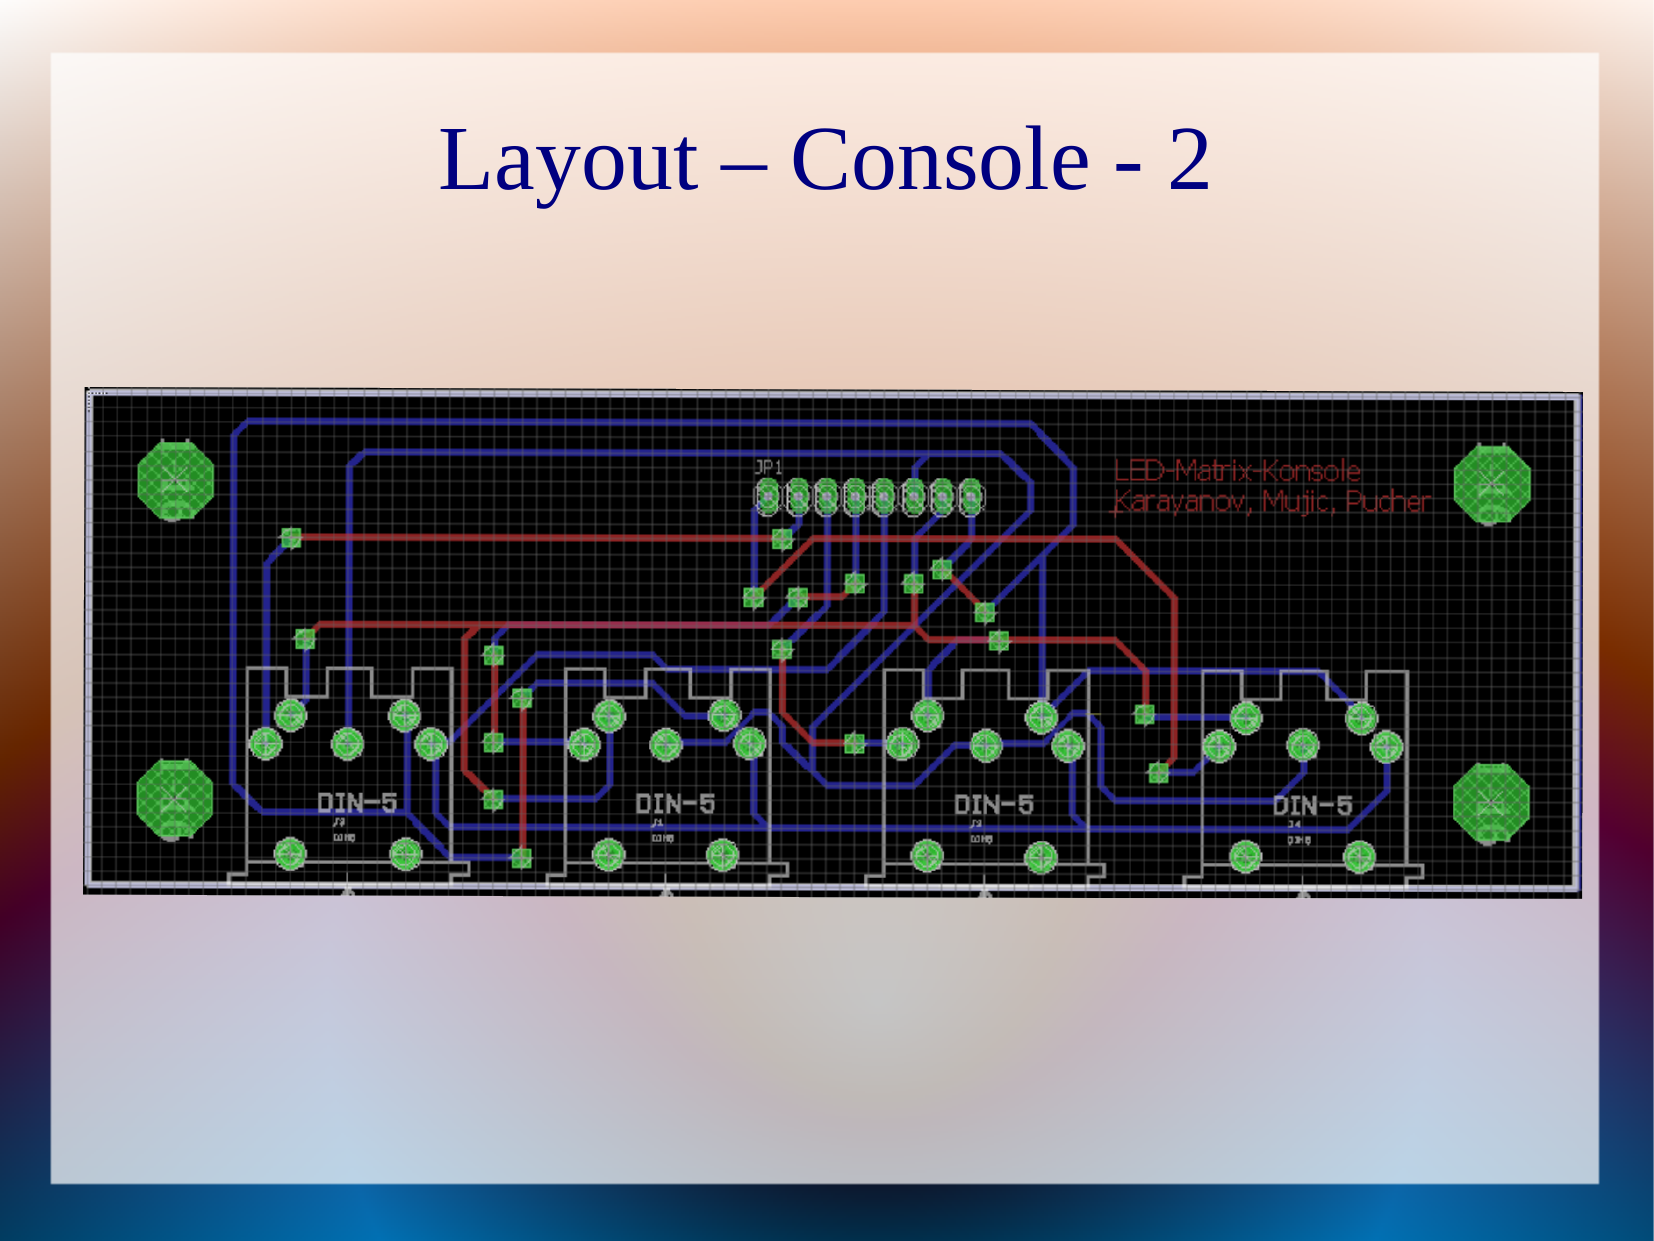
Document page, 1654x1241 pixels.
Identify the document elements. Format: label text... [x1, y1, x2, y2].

title Layout – Console - 2 [82, 55, 1571, 263]
picture [0, 0, 1654, 1241]
